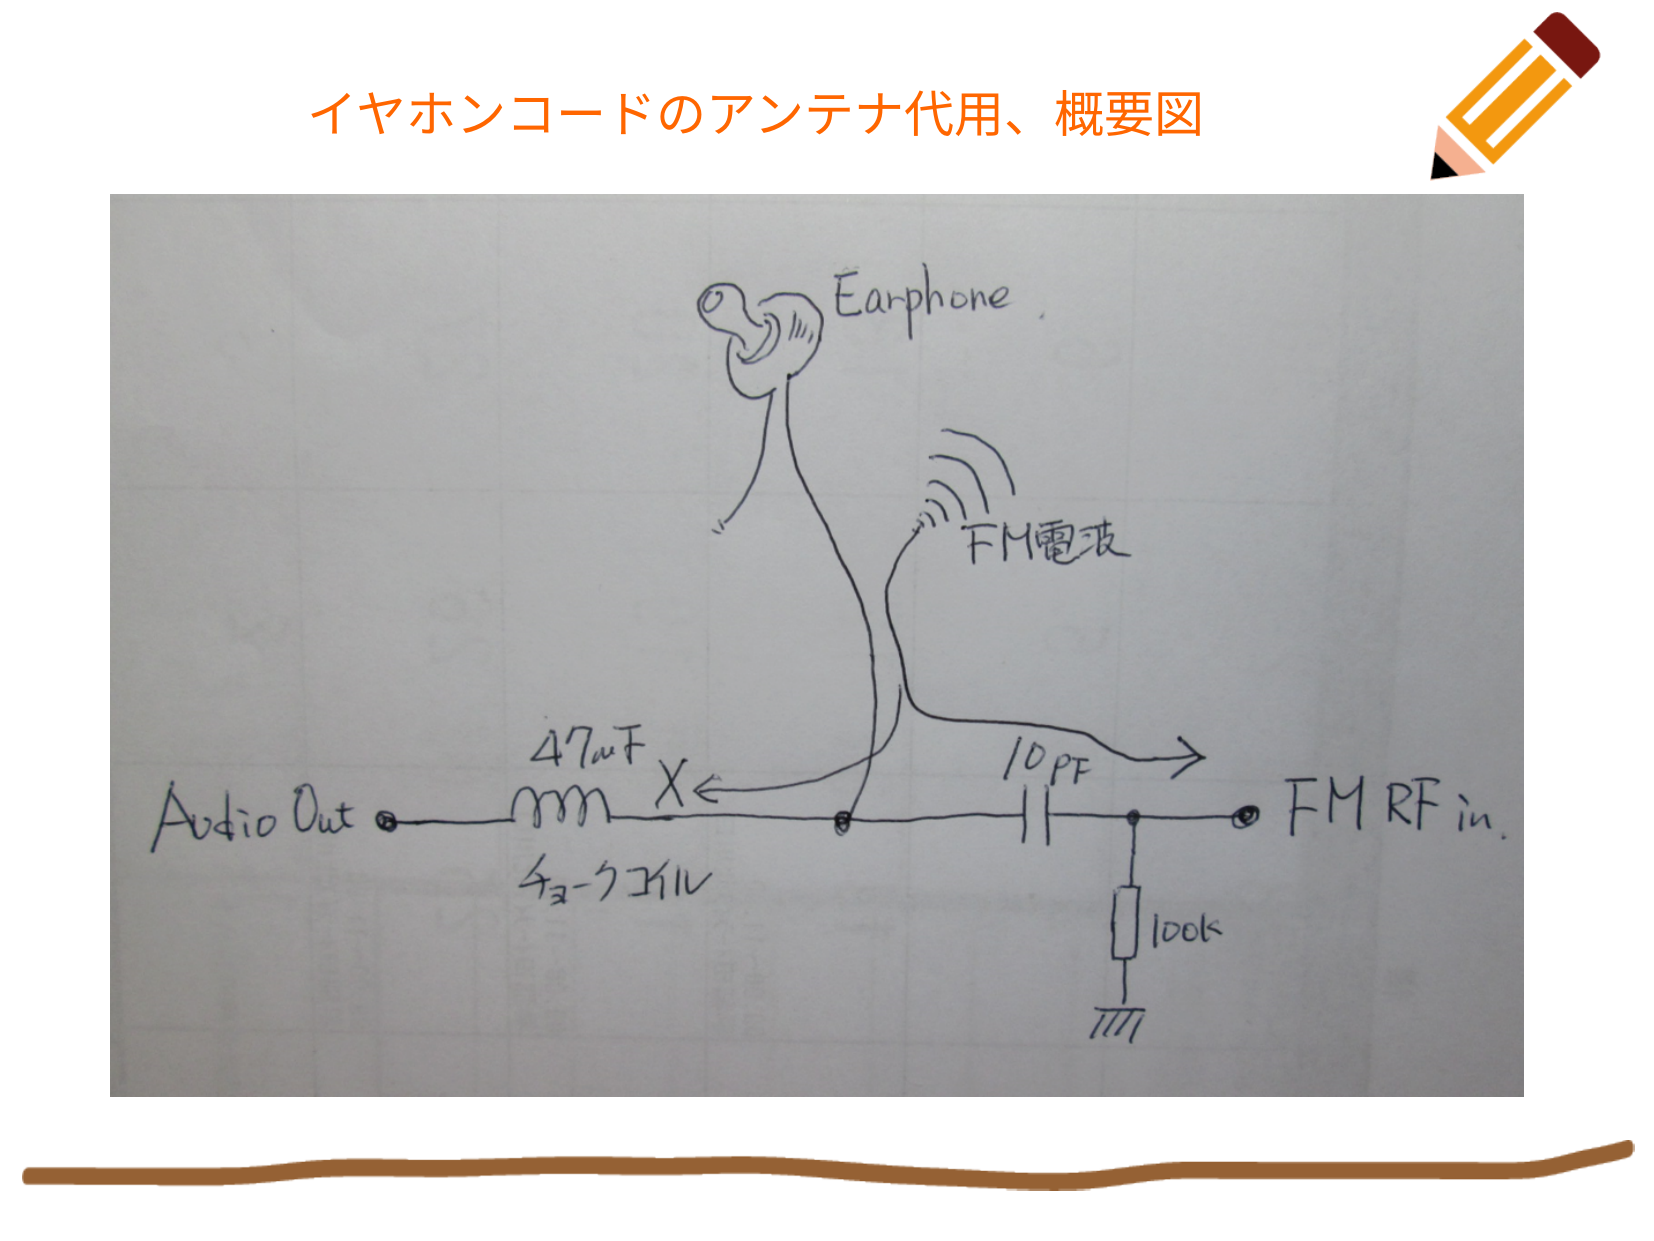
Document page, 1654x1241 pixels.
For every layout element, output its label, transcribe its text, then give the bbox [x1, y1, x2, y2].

picture [110, 194, 1524, 1097]
picture [1430, 12, 1601, 181]
title イヤホンコードのアンテナ代用、概要図 [82, 49, 1430, 172]
picture [22, 1140, 1635, 1191]
